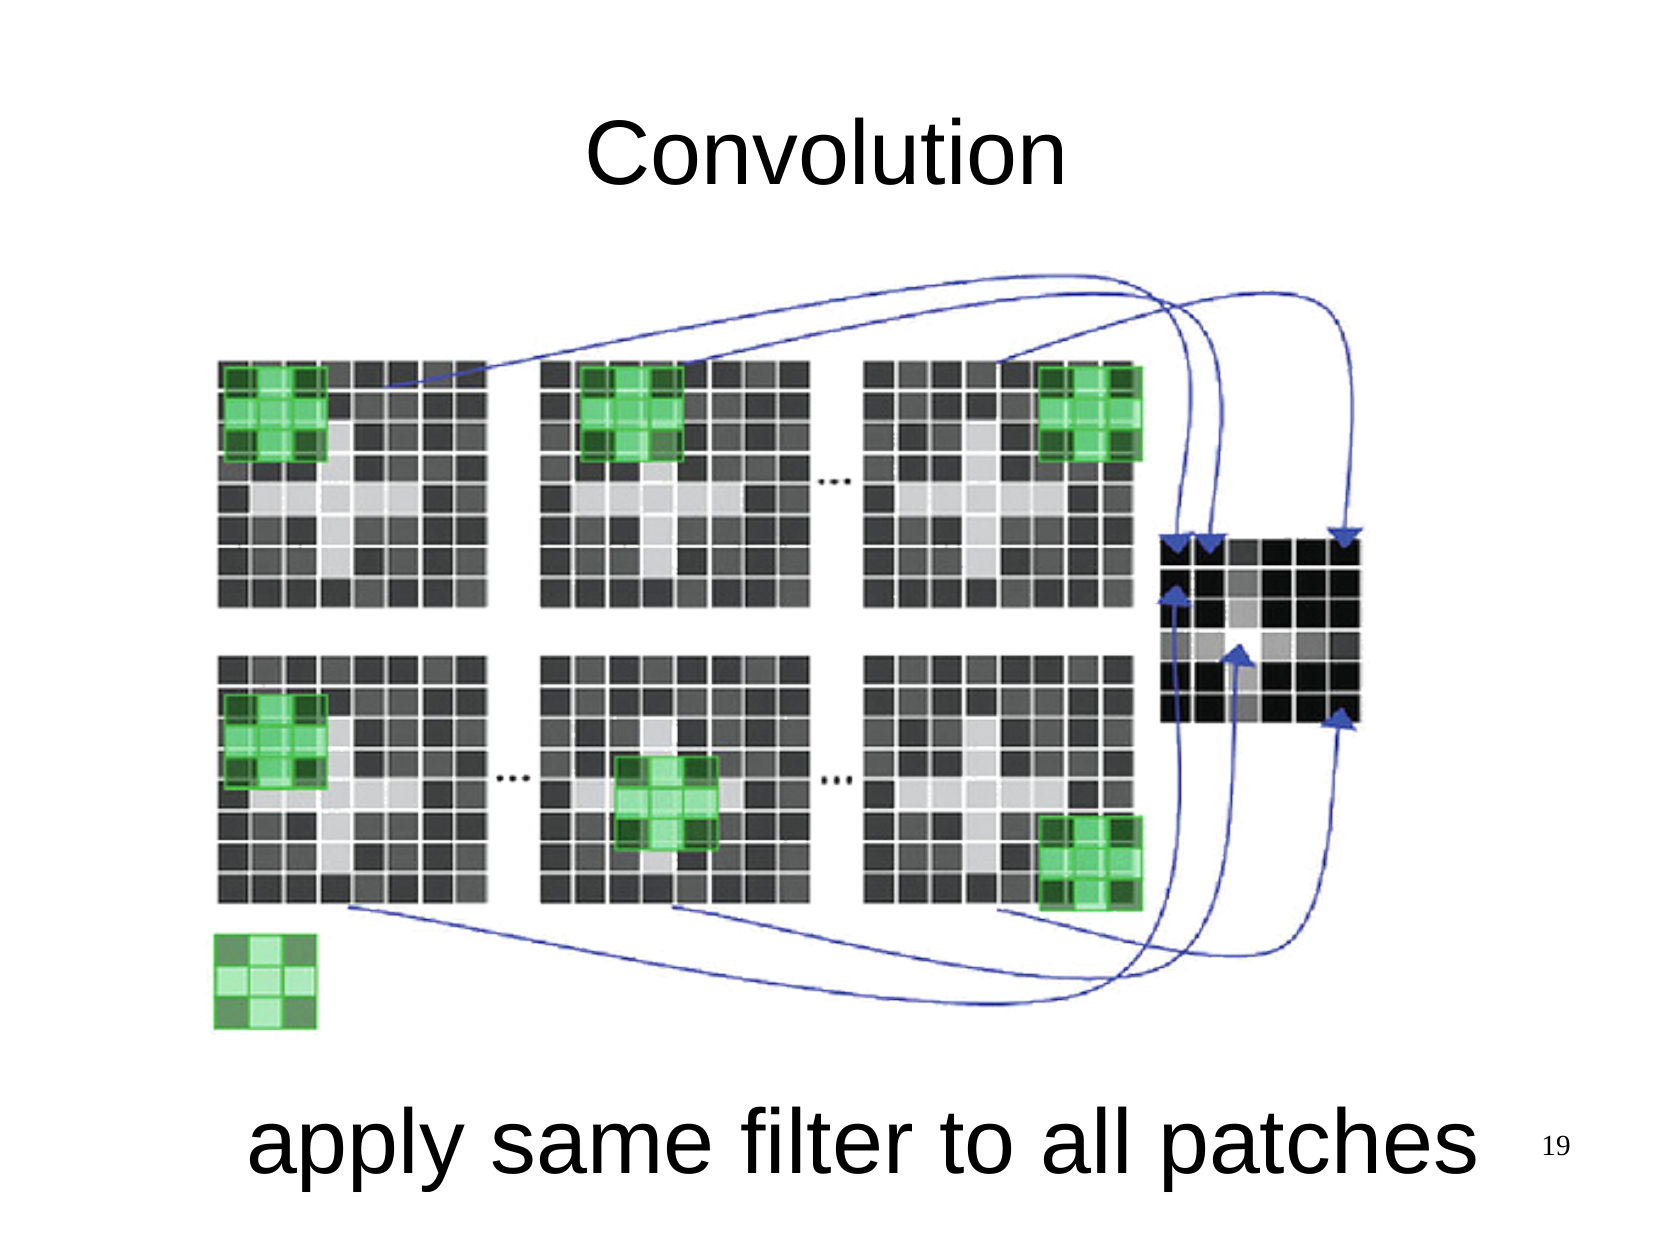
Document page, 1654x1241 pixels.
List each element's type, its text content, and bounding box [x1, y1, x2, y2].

title Convolution [82, 49, 1571, 257]
text_box apply same filter to all patches [90, 1090, 1586, 1194]
picture [178, 246, 1397, 1054]
